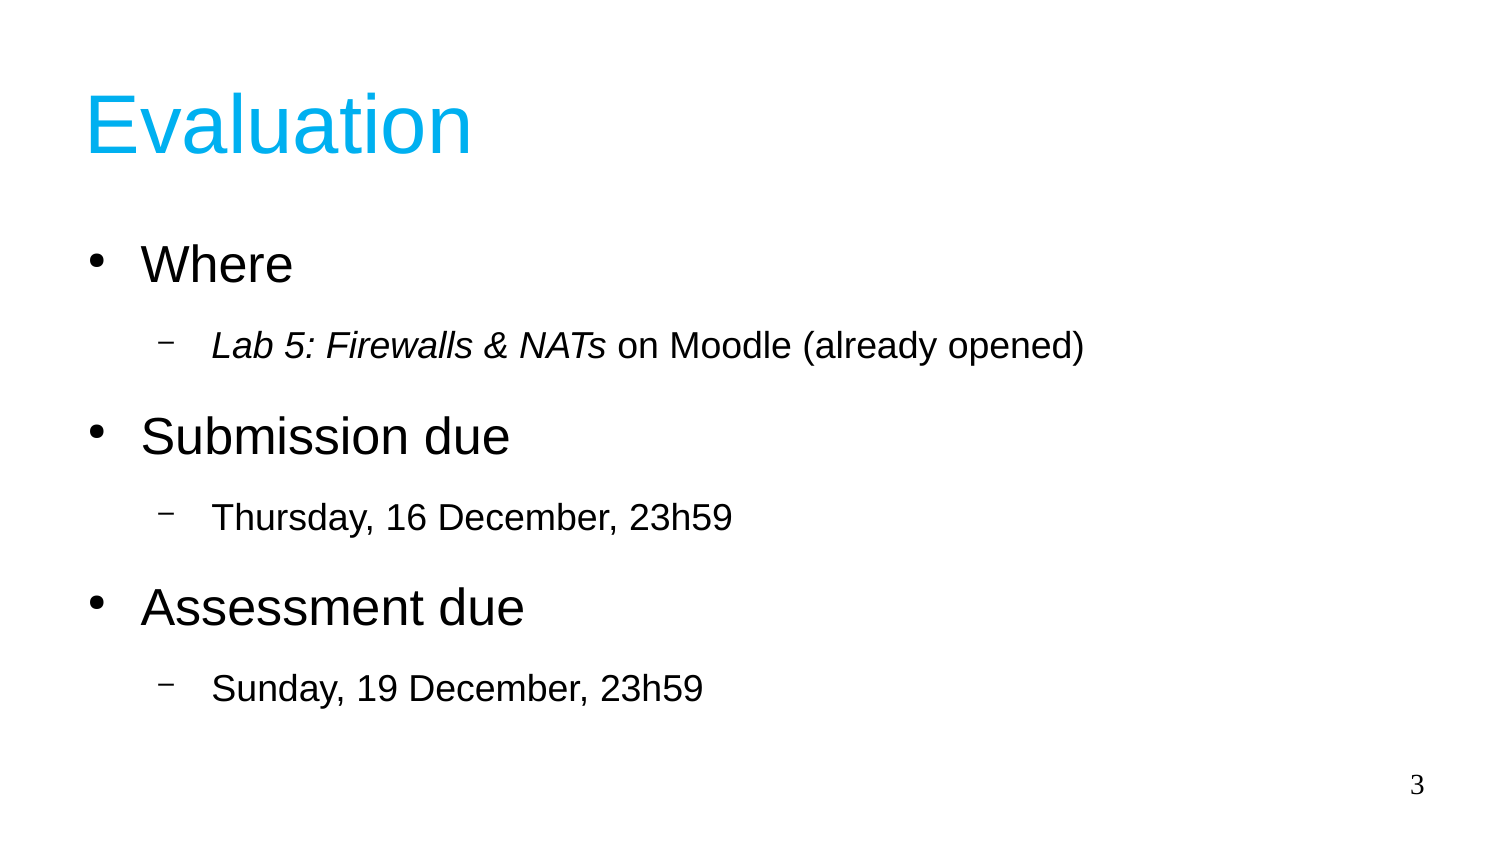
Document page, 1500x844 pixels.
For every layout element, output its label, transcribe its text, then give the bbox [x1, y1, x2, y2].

title Evaluation [69, 44, 1364, 208]
list Where Lab 5: Firewalls & NATs on Moodle (already opened) Submission due Thursday, 16 December, 23h59 Assessment due Sunday, 19 December, 23h59 [69, 224, 1364, 760]
